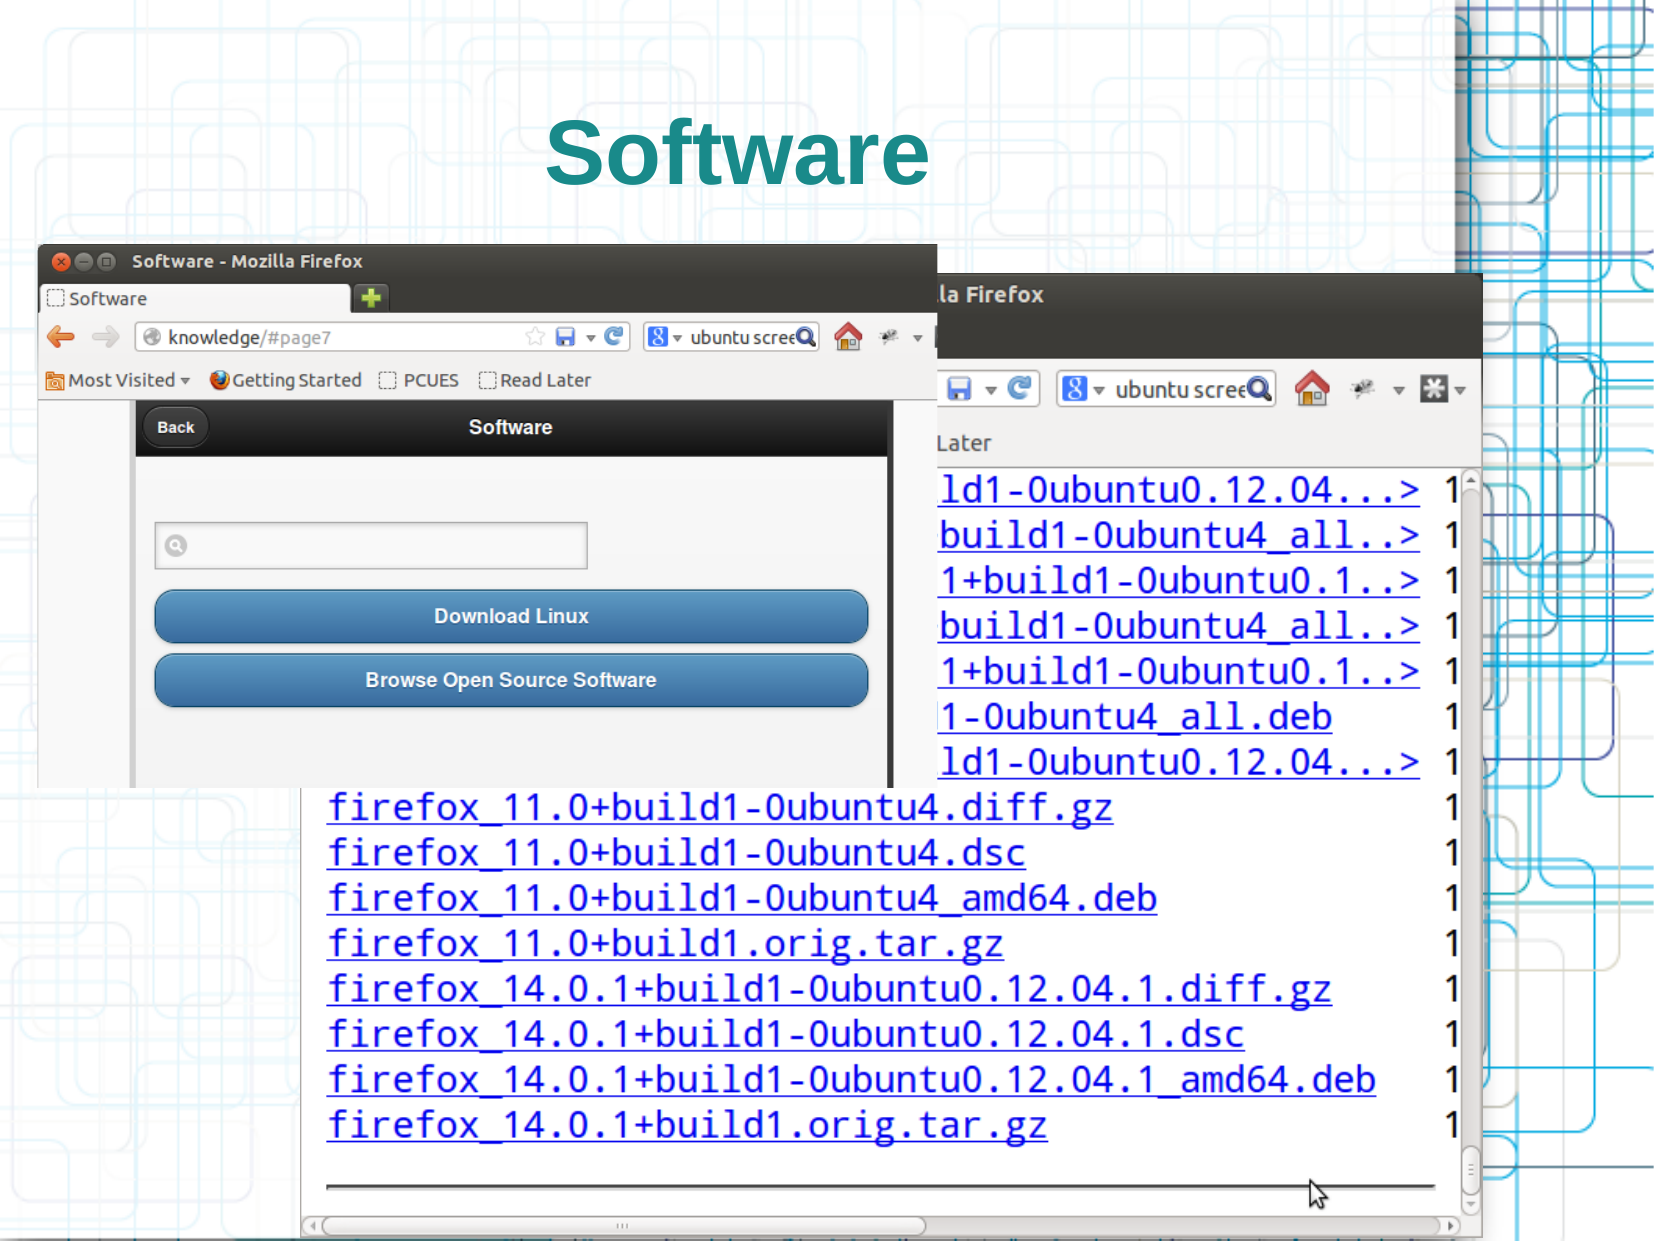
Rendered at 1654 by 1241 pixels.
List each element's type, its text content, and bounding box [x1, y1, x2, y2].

picture [0, 0, 1654, 1241]
title Software [59, 49, 1418, 257]
